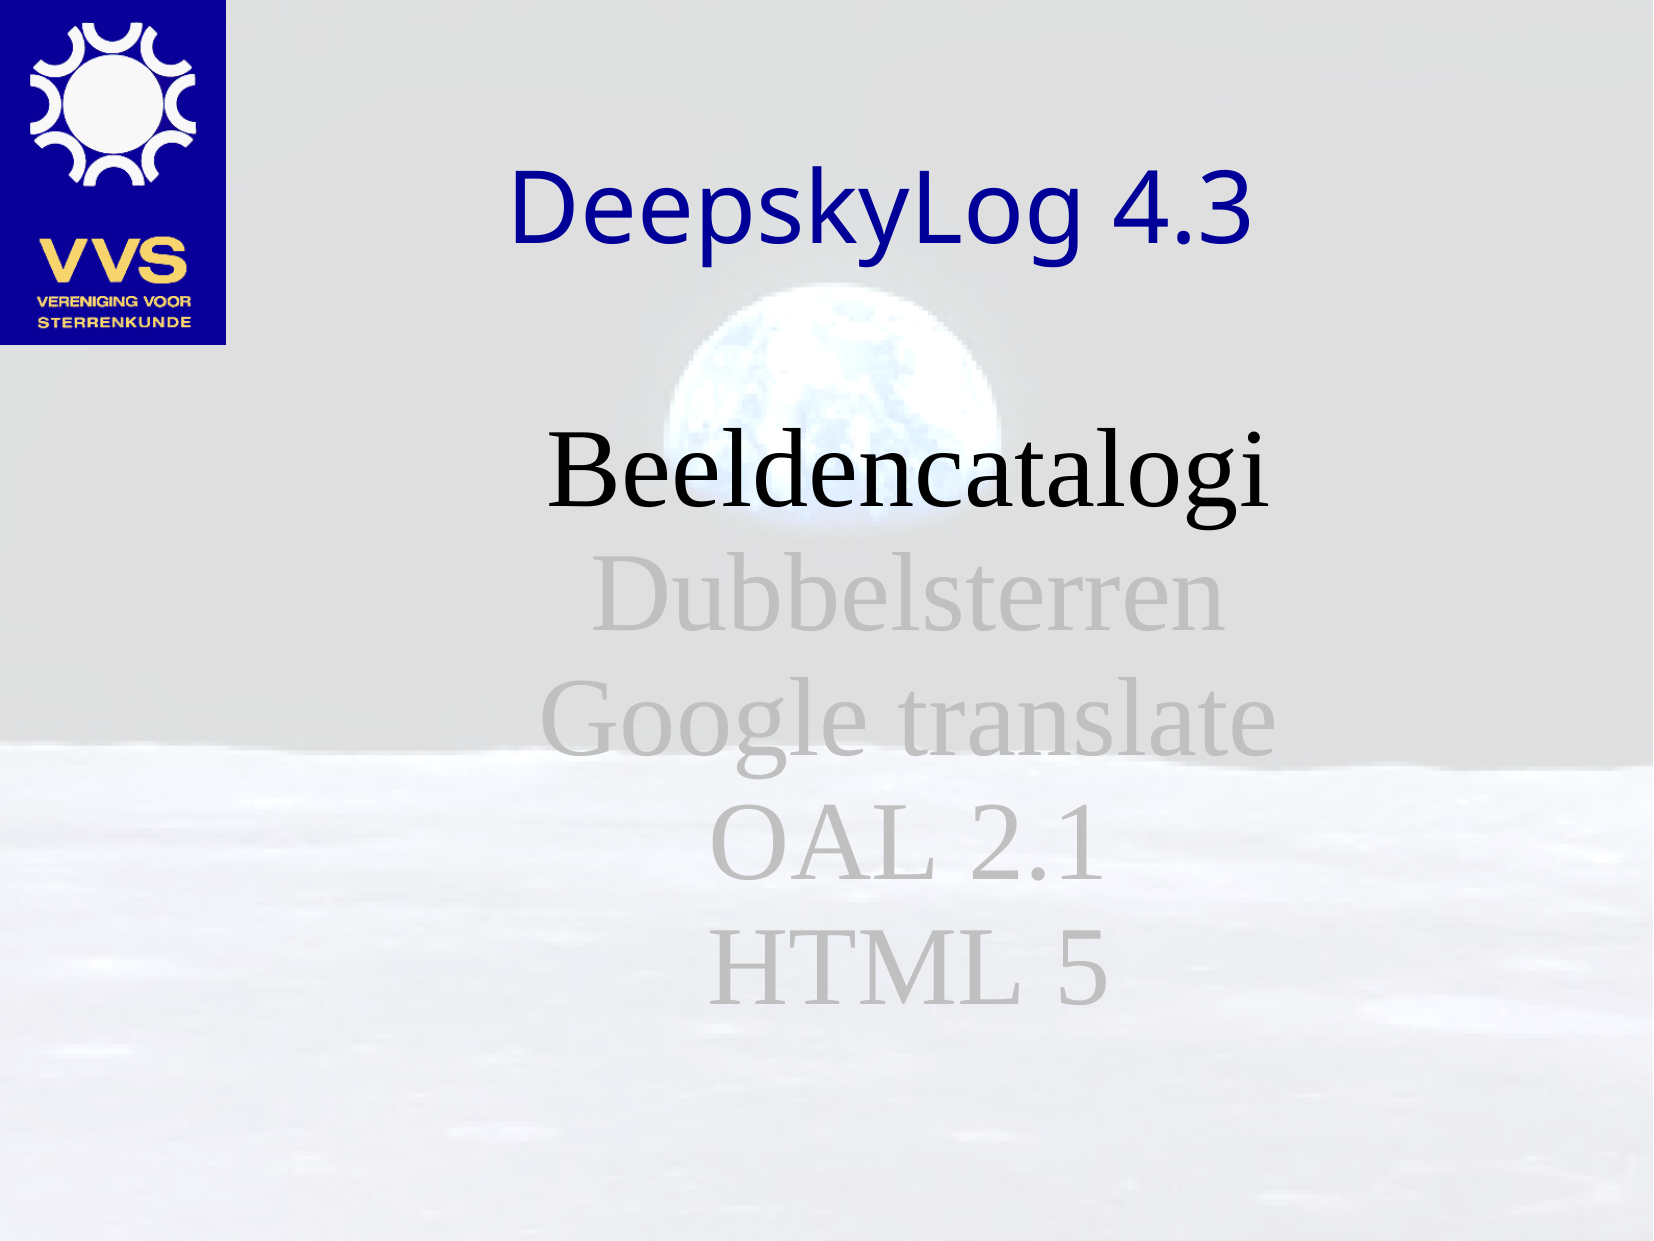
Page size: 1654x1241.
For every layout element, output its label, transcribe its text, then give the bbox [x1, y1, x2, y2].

title DeepskyLog 4.3 [341, 66, 1420, 342]
text_box Beeldencatalogi Dubbelsterren Google translate OAL 2.1 HTML 5 [0, 398, 1653, 1102]
picture [0, 0, 226, 345]
